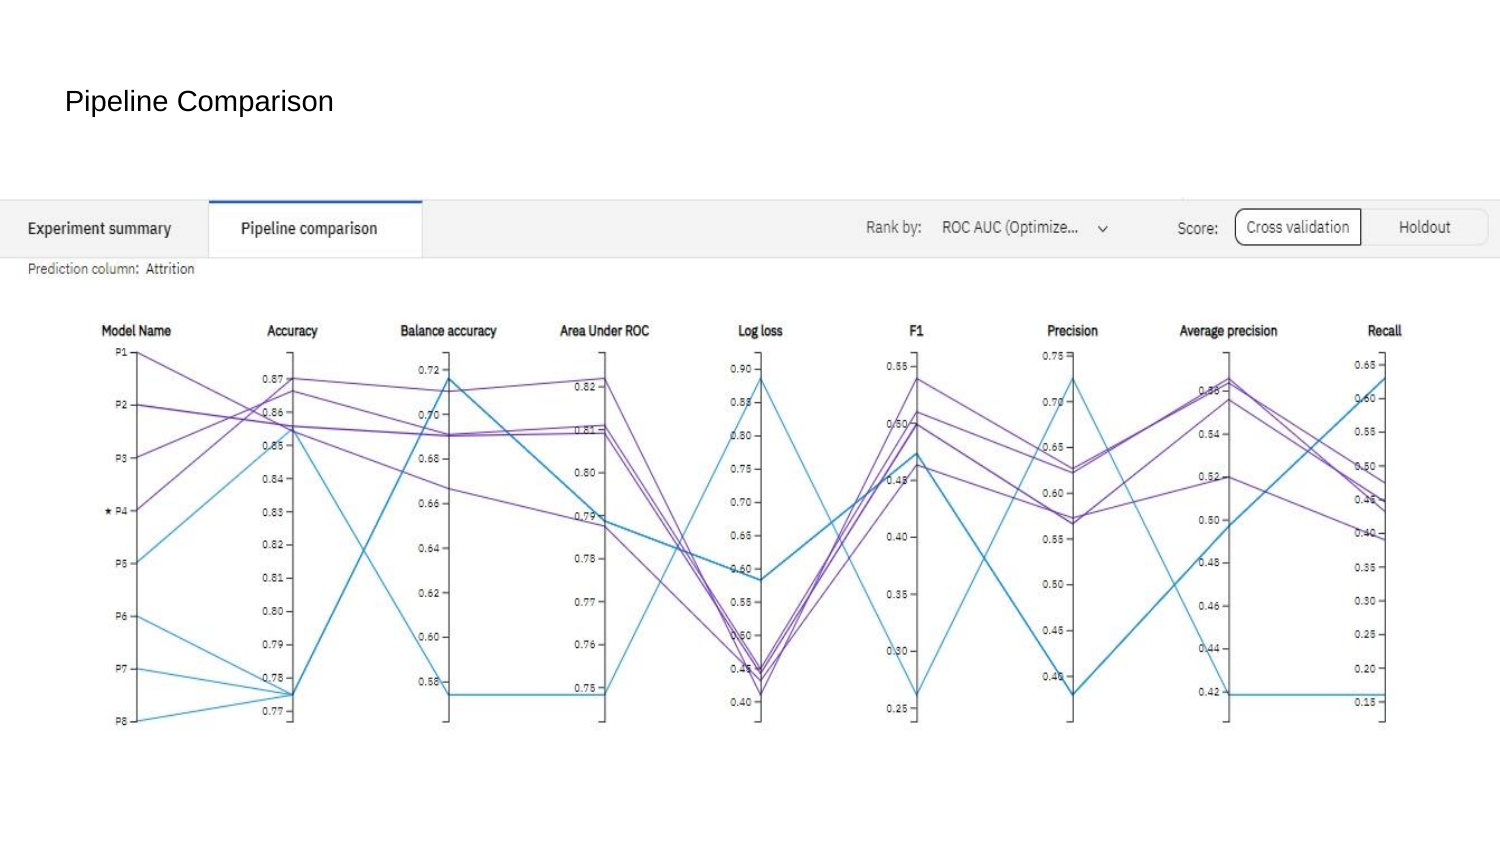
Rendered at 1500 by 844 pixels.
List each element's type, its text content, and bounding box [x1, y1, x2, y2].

picture [0, 197, 1500, 765]
title Pipeline Comparison [49, 67, 1448, 173]
